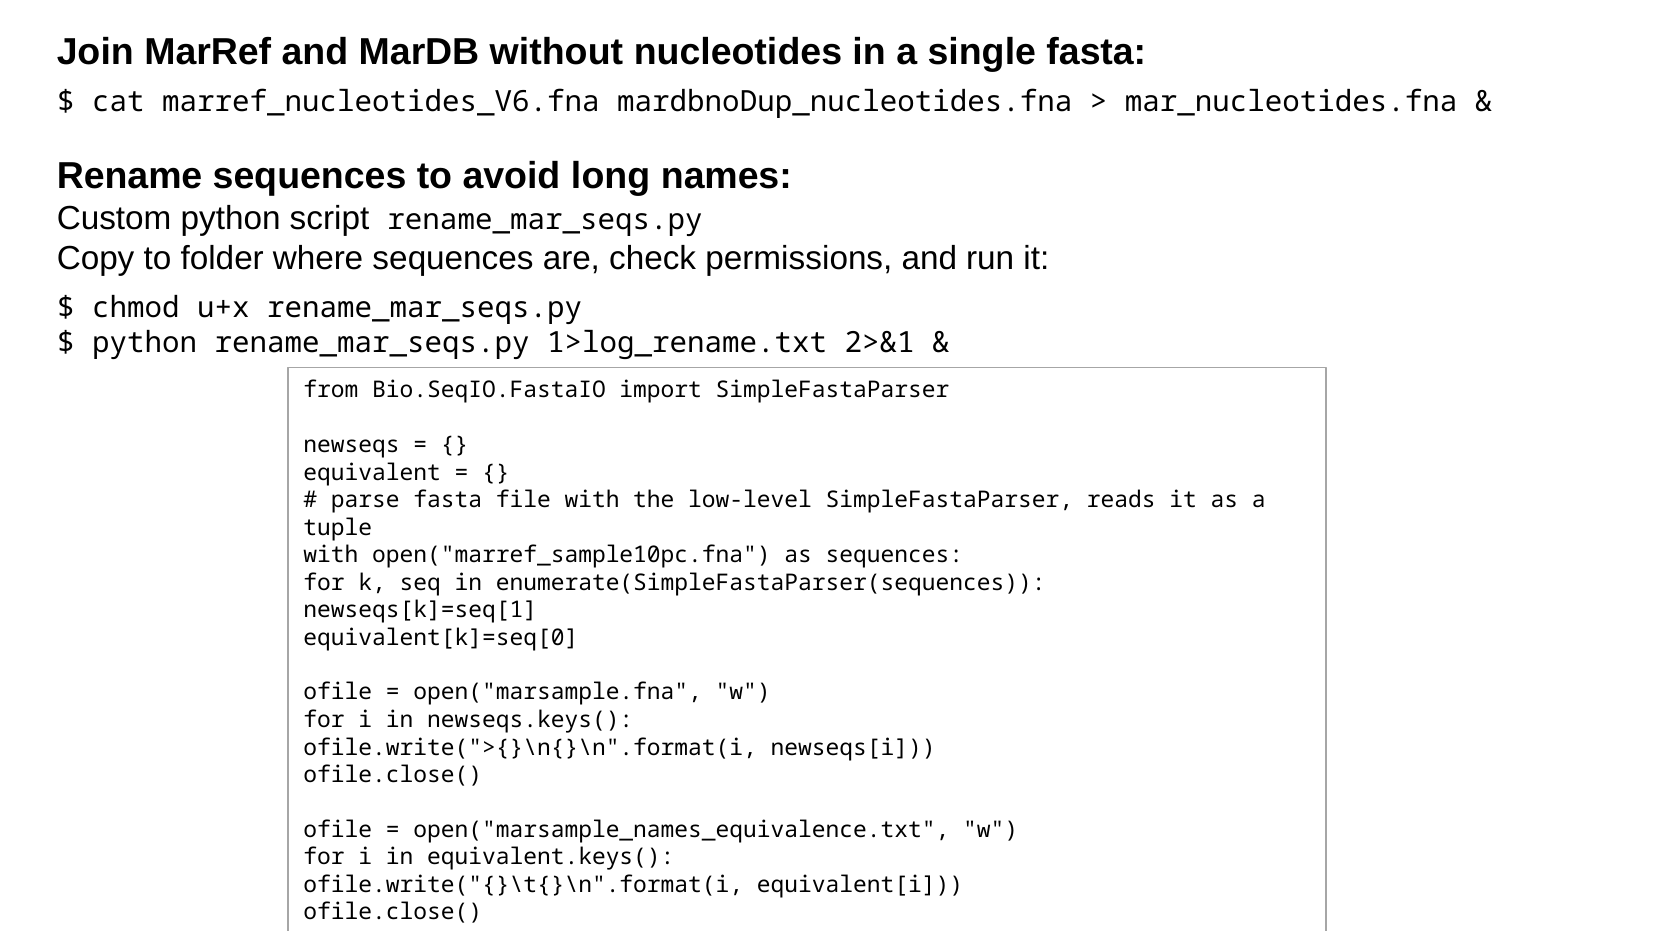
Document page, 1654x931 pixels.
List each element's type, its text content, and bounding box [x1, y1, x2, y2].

text_box Join MarRef and MarDB without nucleotides in a single fasta: [42, 19, 1573, 75]
text_box Rename sequences to avoid long names: Custom python script rename_mar_seqs.py Copy to folder where sequences are, check permissions, and run it: [42, 143, 1573, 313]
text_box from Bio.SeqIO.FastaIO import SimpleFastaParser newseqs = {} equivalent = {} # parse fasta file with the low-level SimpleFastaParser, reads it as a tuple with open("marref_sample10pc.fna") as sequences: for k, seq in enumerate(SimpleFastaParser(sequences)): newseqs[k]=seq[1] equivalent[k]=seq[0] ofile = open("marsample.fna", "w") for i in newseqs.keys(): ofile.write(">{}\n{}\n".format(i, newseqs[i])) ofile.close() ofile = open("marsample_names_equivalence.txt", "w") for i in equivalent.keys(): ofile.write("{}\t{}\n".format(i, equivalent[i])) ofile.close() [288, 367, 1327, 911]
text_box $ chmod u+x rename_mar_seqs.py $ python rename_mar_seqs.py 1>log_rename.txt 2>&1 & [42, 281, 1526, 366]
text_box $ cat marref_nucleotides_V6.fna mardbnoDup_nucleotides.fna > mar_nucleotides.fna & [42, 75, 1573, 126]
